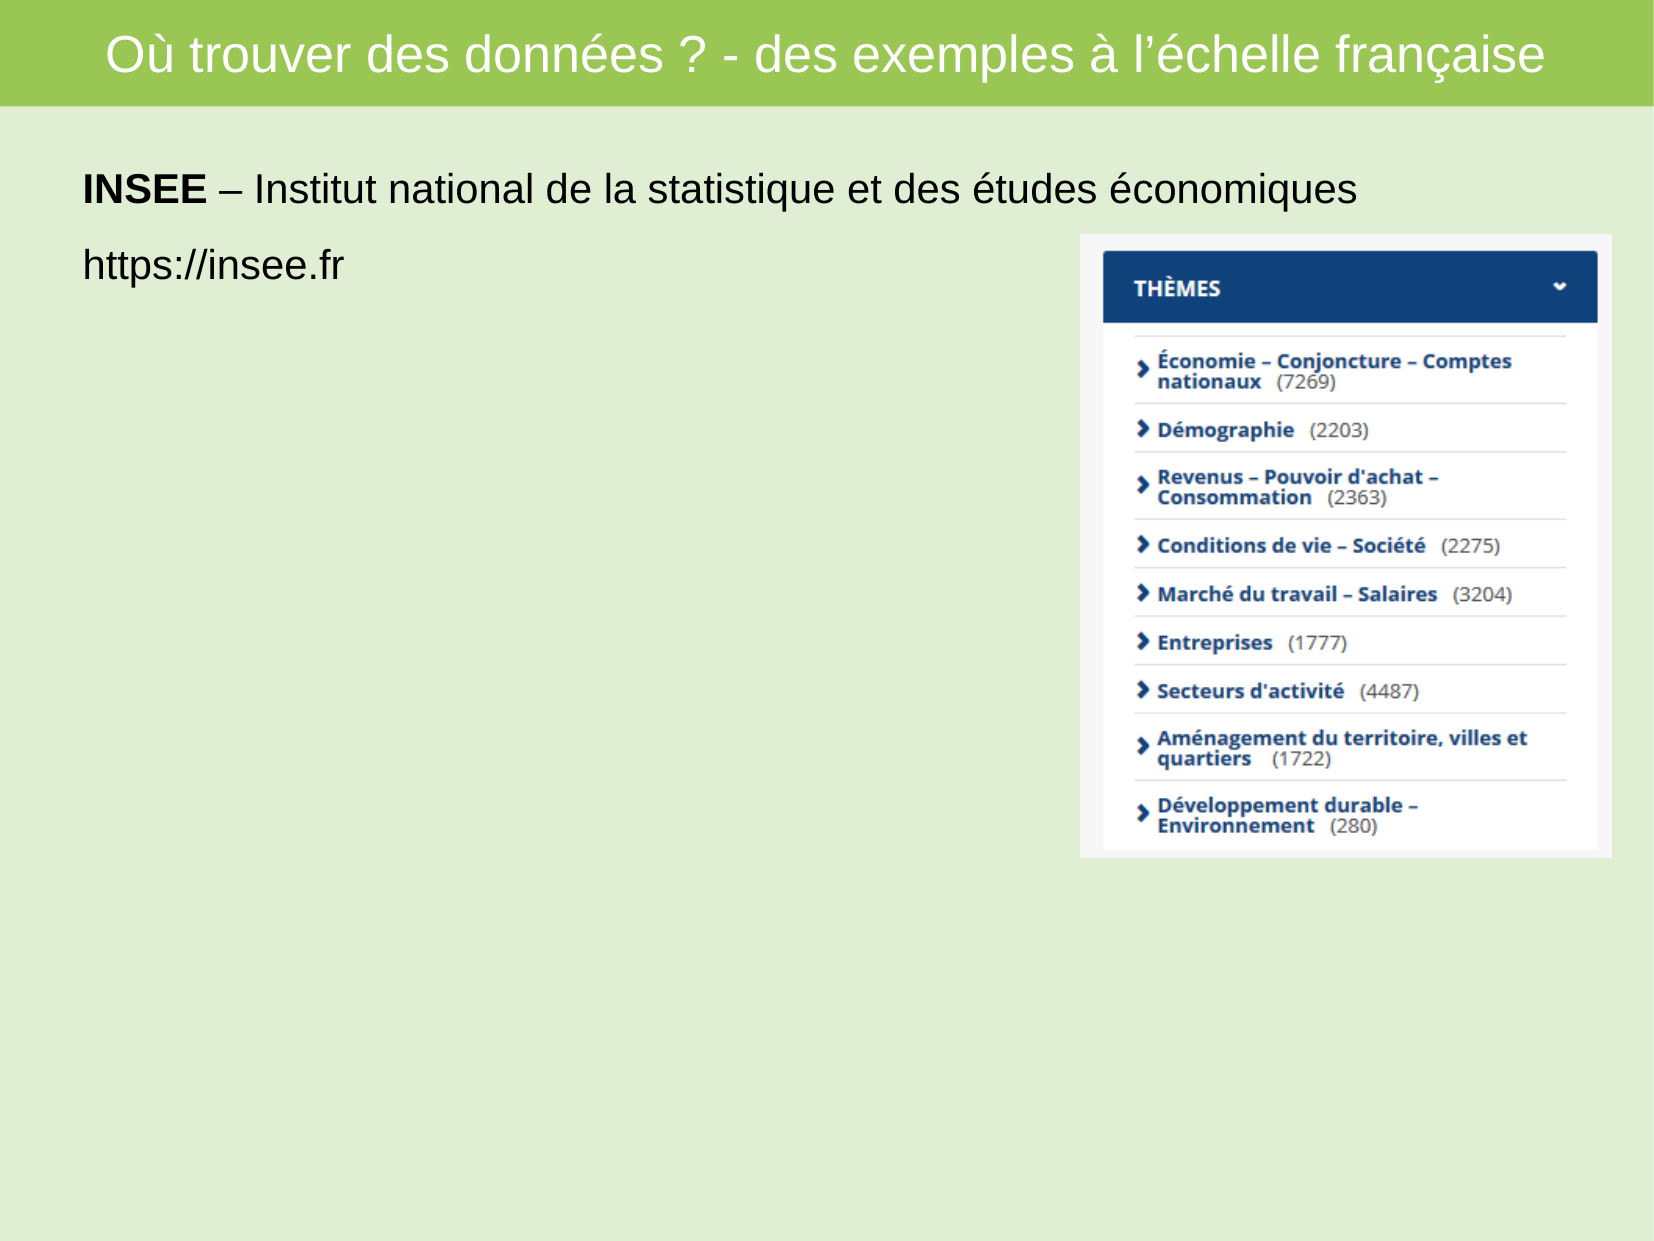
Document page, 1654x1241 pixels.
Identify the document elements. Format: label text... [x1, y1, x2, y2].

picture [1080, 234, 1612, 858]
list INSEE – Institut national de la statistique et des études économiques https://insee.fr [82, 165, 1571, 1193]
title Où trouver des données ? - des exemples à l’échelle française [82, 19, 1571, 89]
